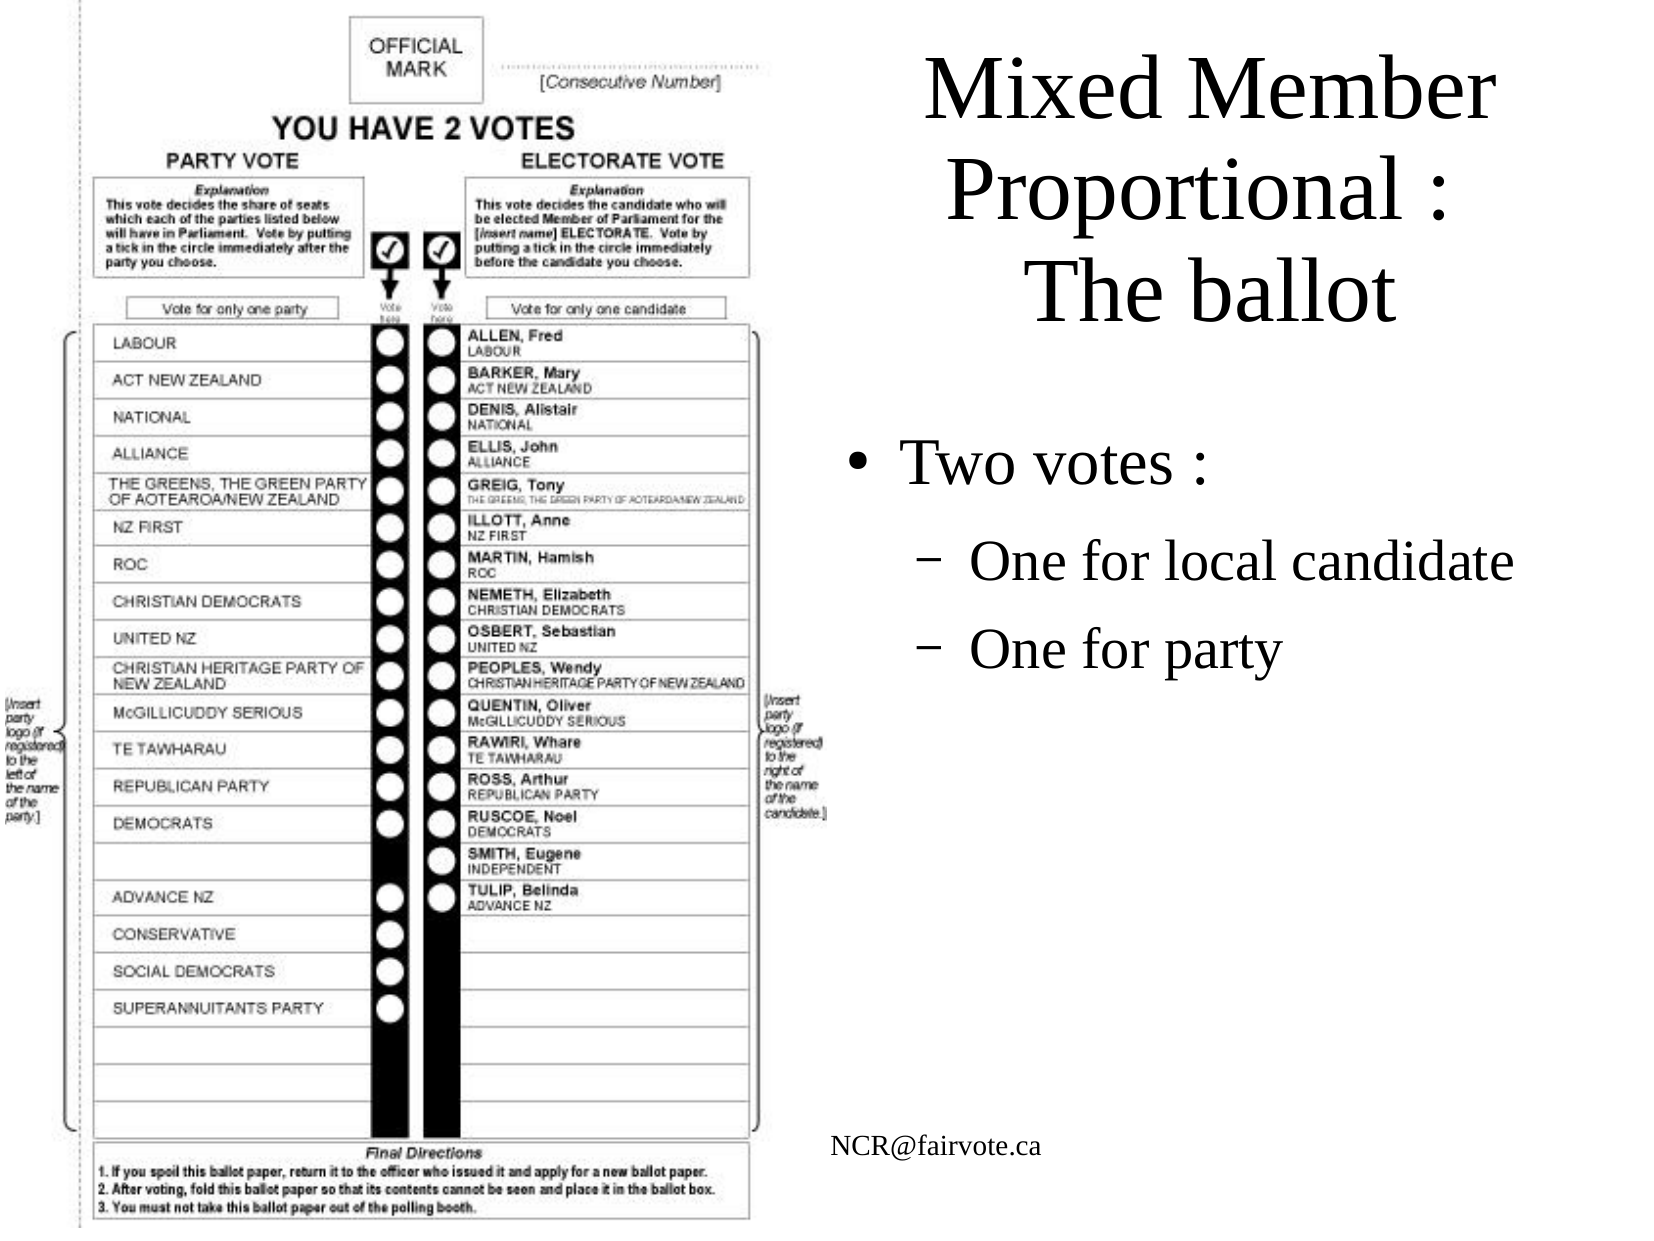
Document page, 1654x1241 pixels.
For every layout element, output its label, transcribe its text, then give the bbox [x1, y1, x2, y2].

title Mixed Member Proportional : The ballot [850, 35, 1571, 342]
picture [5, 0, 827, 1228]
list Two votes : One for local candidate One for party [828, 425, 1539, 1010]
